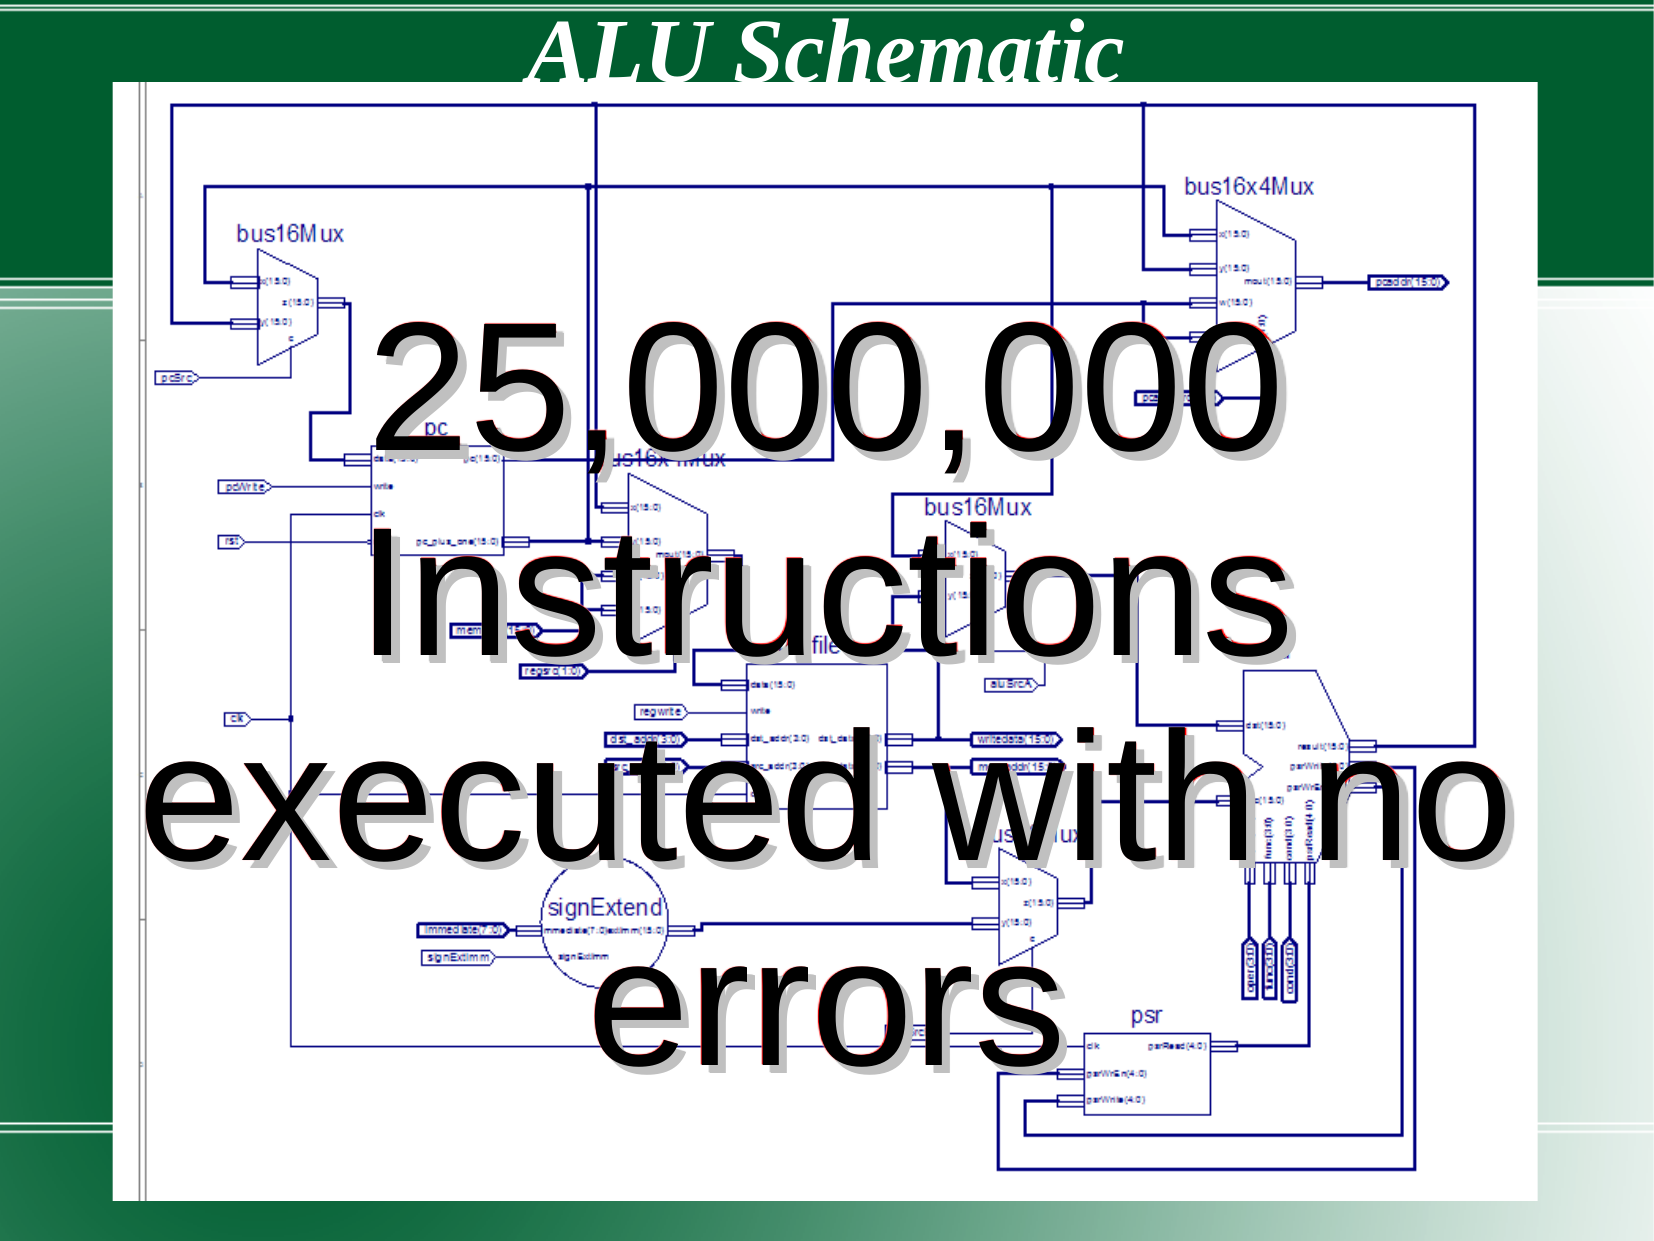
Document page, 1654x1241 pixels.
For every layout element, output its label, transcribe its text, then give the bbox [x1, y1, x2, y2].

title ALU Schematic [82, 0, 1571, 284]
picture [112, 82, 1538, 284]
text_box 25,000,000 Instructions executed with no errors [82, 284, 1571, 1104]
picture [0, 0, 1654, 1241]
